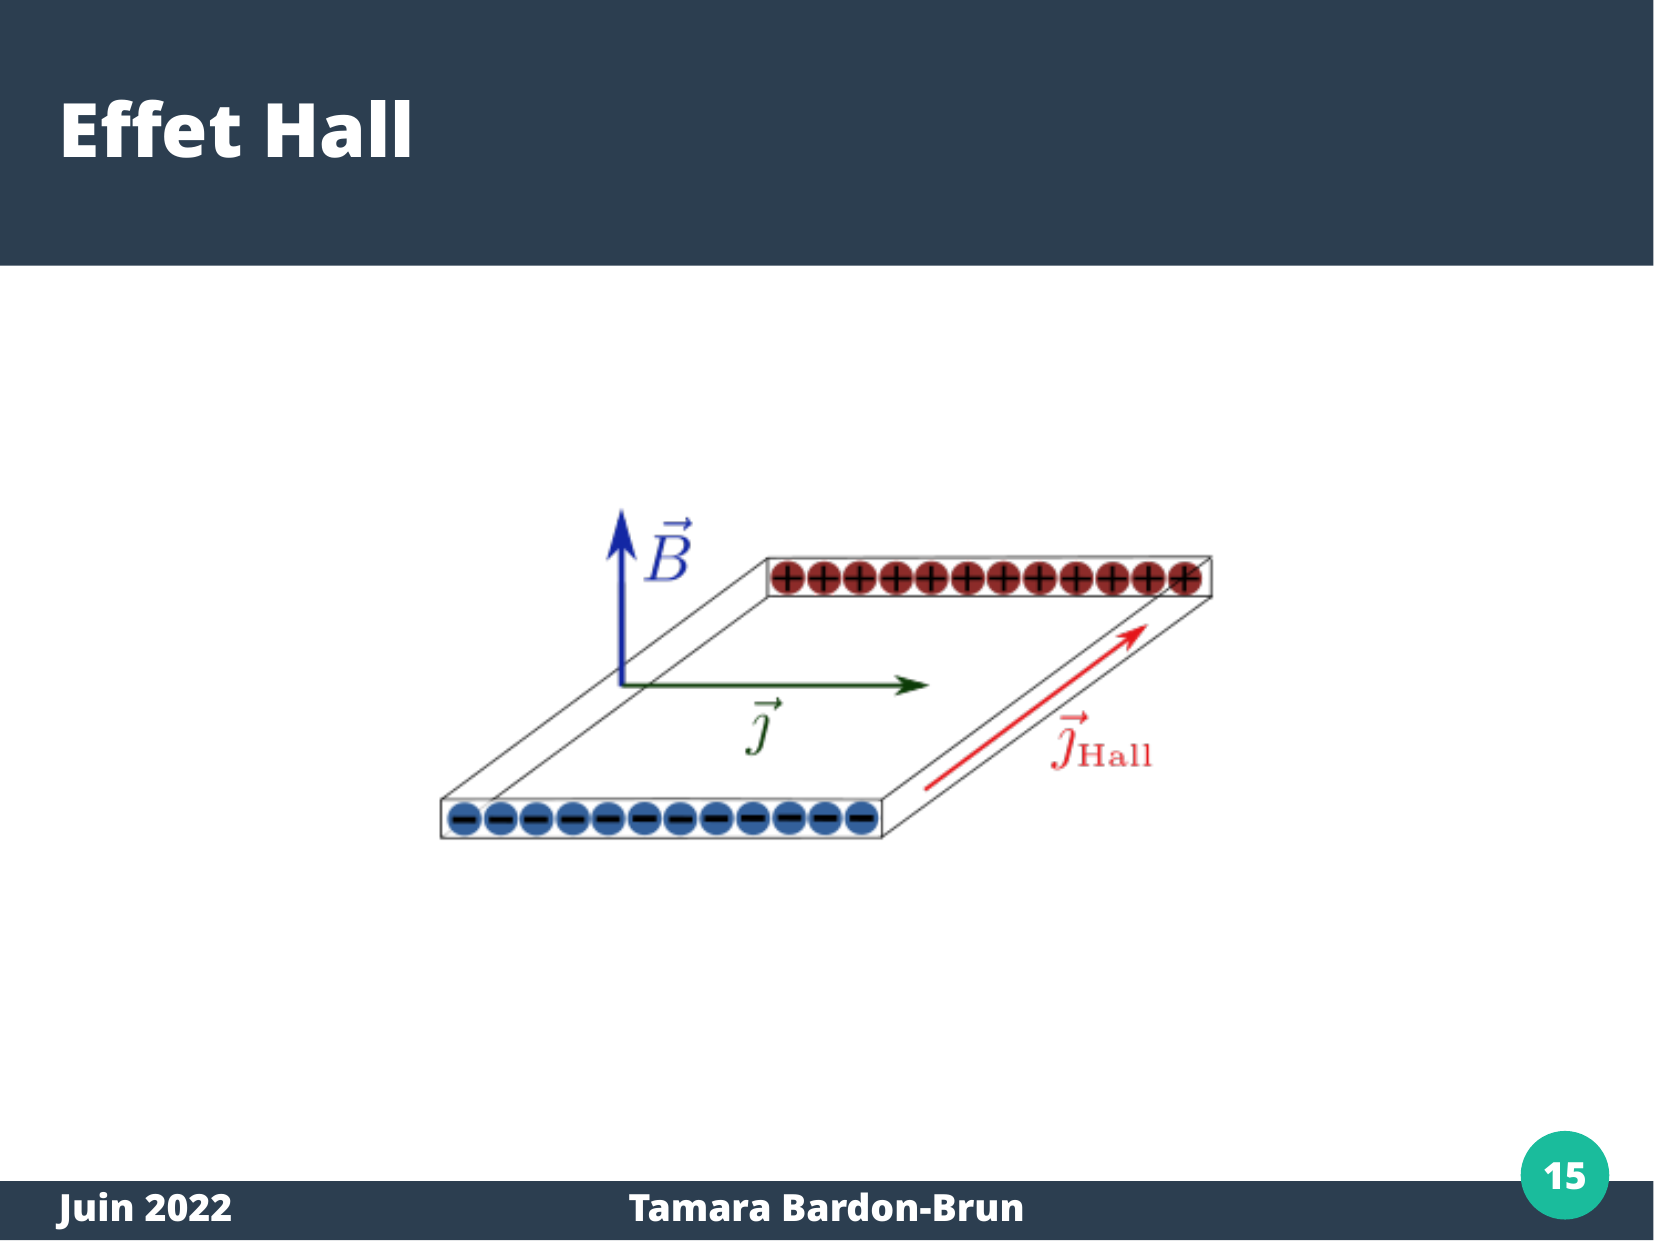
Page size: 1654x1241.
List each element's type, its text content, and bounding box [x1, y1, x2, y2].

picture [394, 498, 1260, 869]
title Effet Hall [59, 49, 1595, 207]
